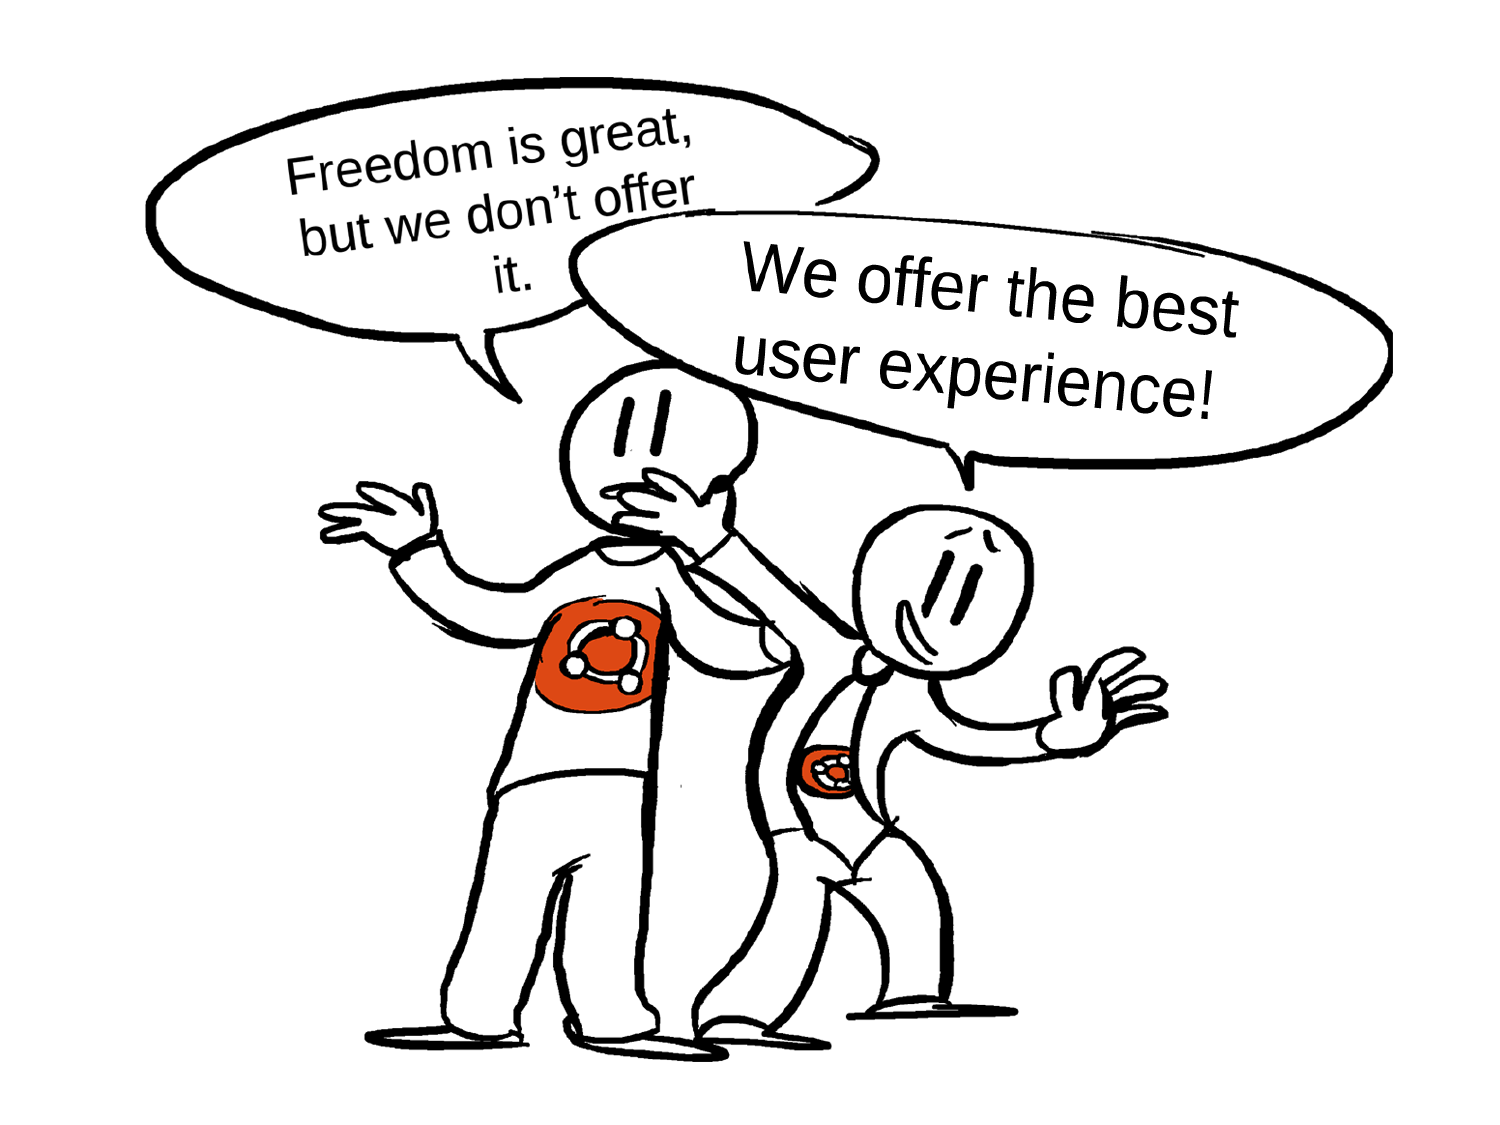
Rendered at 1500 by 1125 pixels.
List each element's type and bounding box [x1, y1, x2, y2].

picture [75, 54, 1438, 1078]
